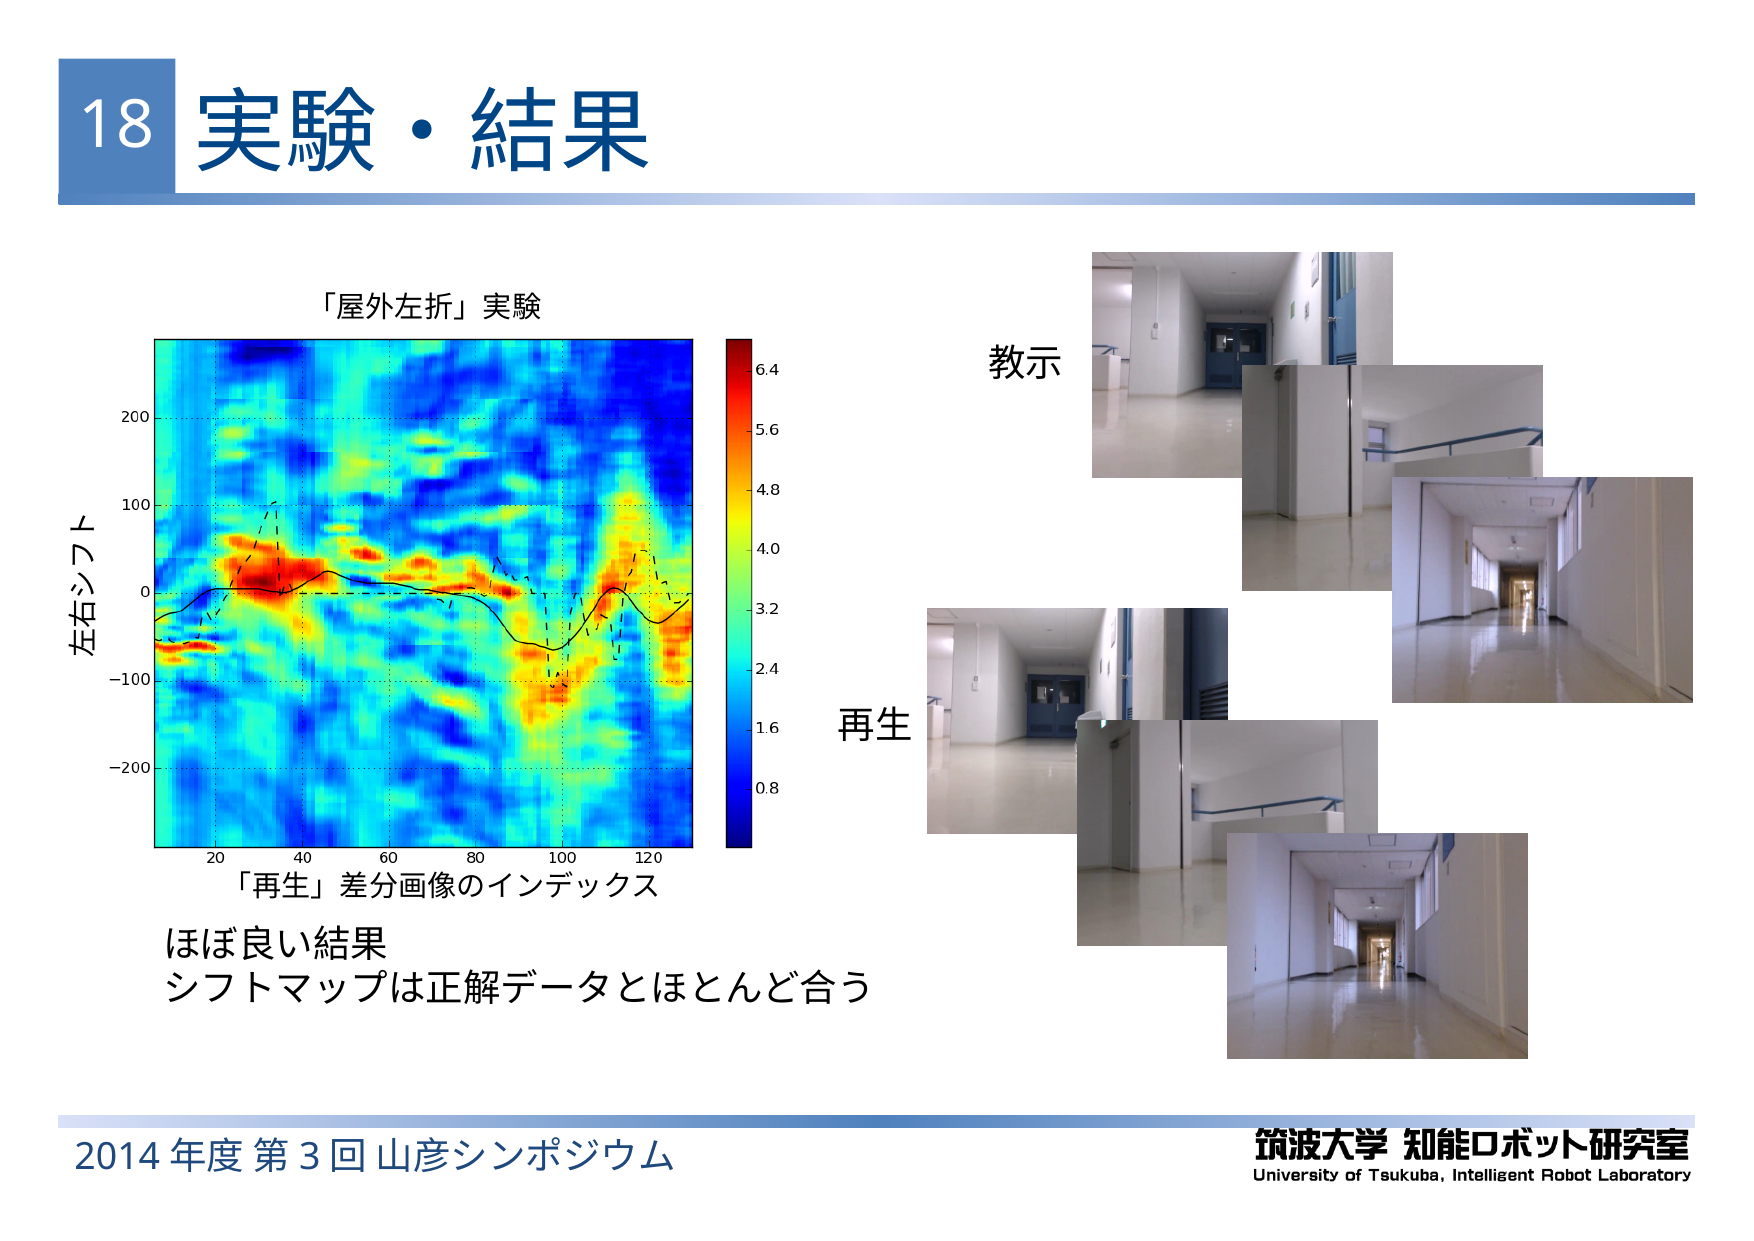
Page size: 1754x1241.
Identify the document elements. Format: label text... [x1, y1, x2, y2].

text_box 「屋外左折」実験 [289, 283, 560, 332]
title 実験・結果 [193, 61, 1651, 205]
picture [92, 322, 843, 885]
picture [927, 608, 1528, 1059]
text_box 「再生」差分画像のインデックス [207, 862, 677, 910]
text_box 再生 [823, 695, 927, 755]
text_box 左右シフト [58, 496, 108, 673]
picture [1092, 252, 1693, 704]
text_box 教示 [973, 333, 1079, 393]
picture [1252, 1127, 1691, 1182]
text_box ほぼ良い結果 シフトマップは正解データとほとんど合う [148, 915, 891, 1019]
